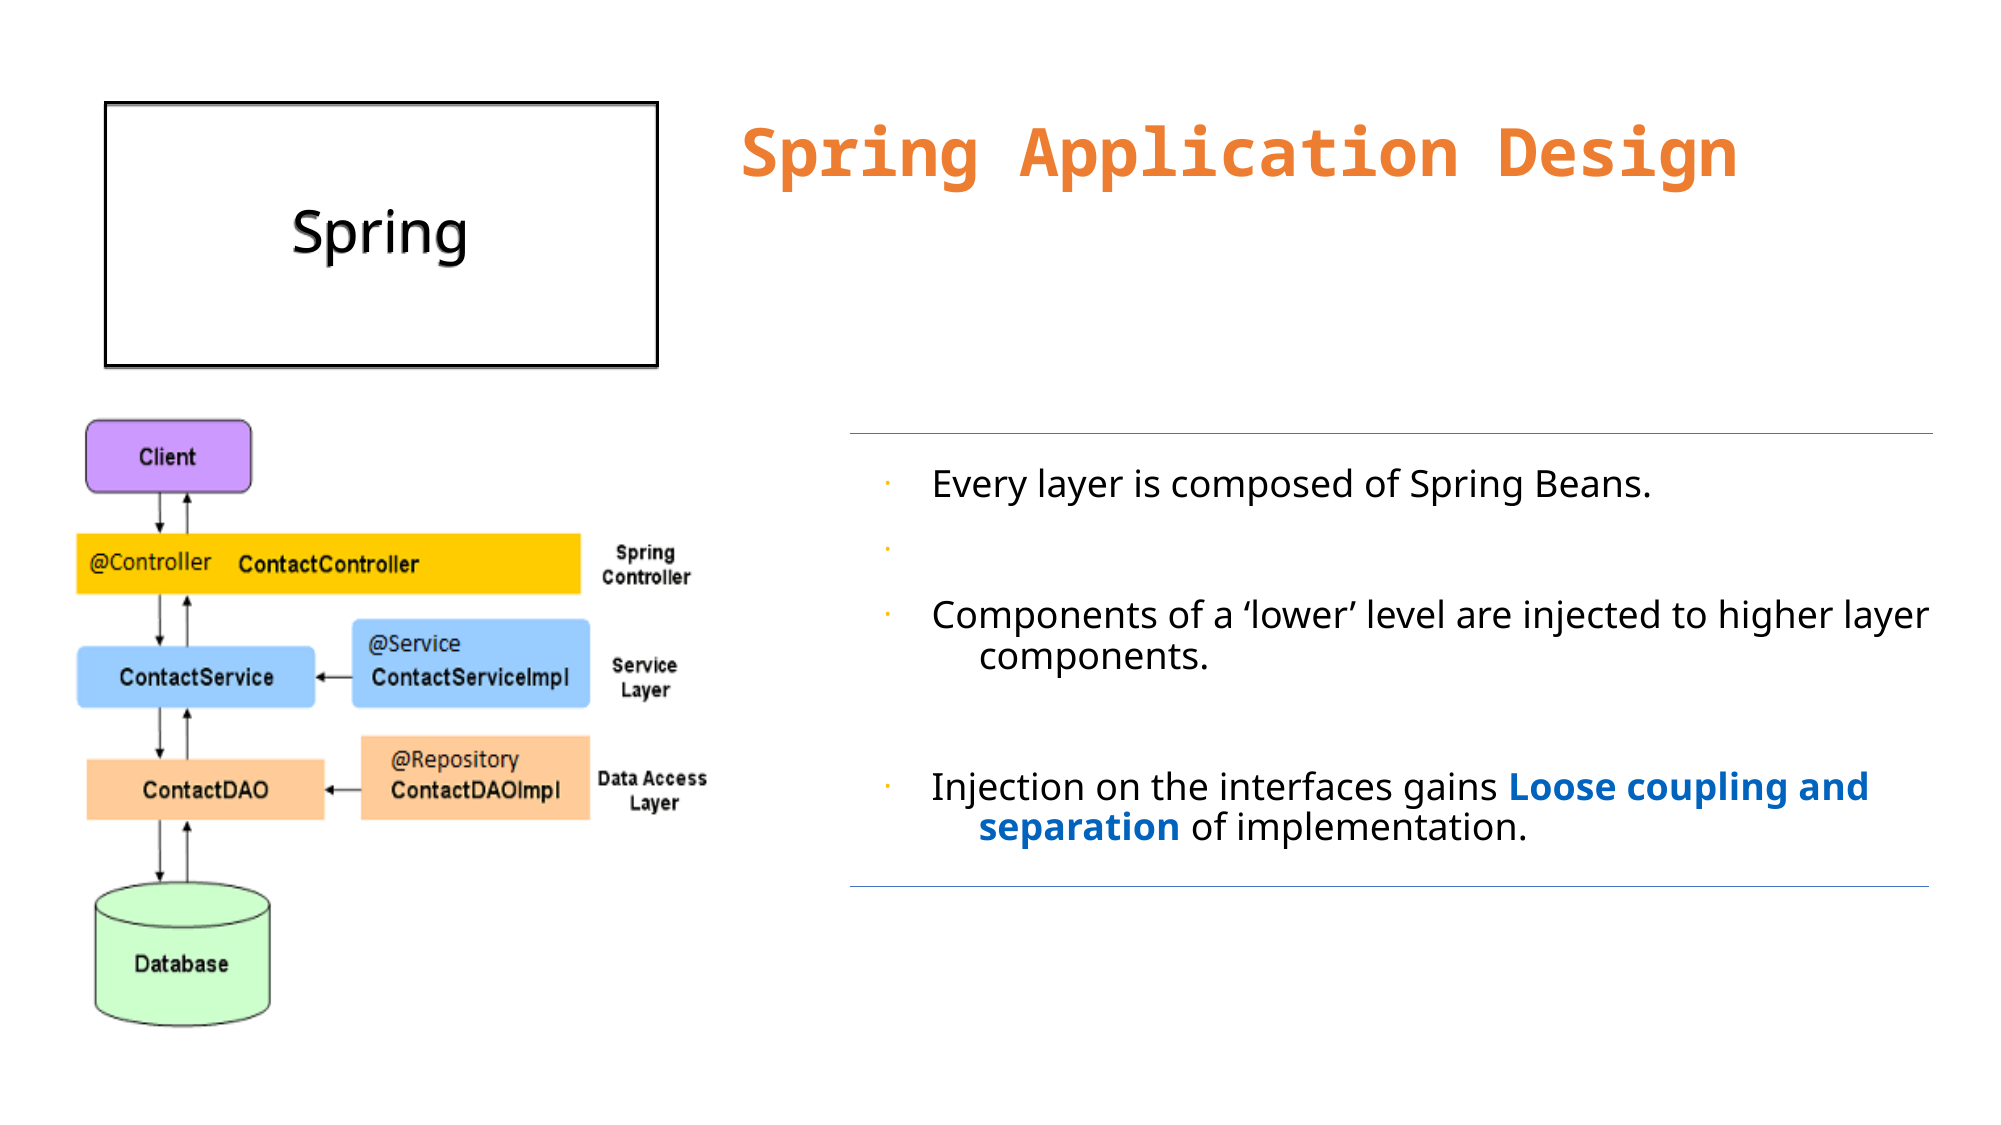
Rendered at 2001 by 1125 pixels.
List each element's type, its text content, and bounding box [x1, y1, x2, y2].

title Spring [105, 102, 658, 366]
picture [71, 411, 726, 1079]
text_box Spring Application Design [724, 102, 1833, 199]
text_box Every layer is composed of Spring Beans. Components of a ‘lower’ level are injected to higher layer components. Injection on the interfaces gains Loose coupling and separation of implementation. [869, 457, 1953, 862]
